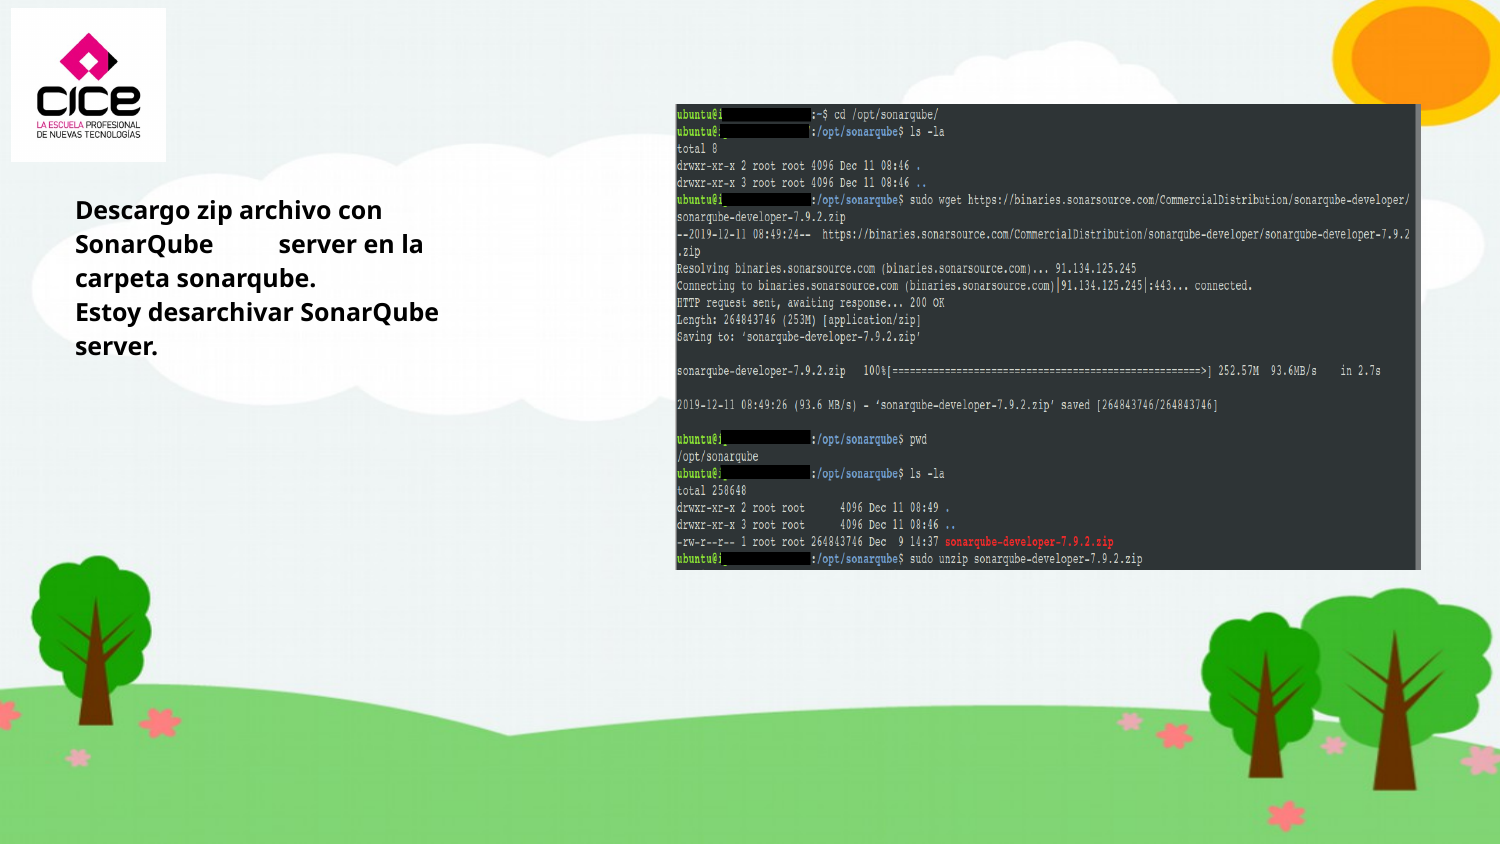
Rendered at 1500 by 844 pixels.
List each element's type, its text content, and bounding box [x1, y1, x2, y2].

picture [0, 0, 1500, 844]
title Descargo zip archivo con SonarQube server en la carpeta sonarqube. Estoy desarchivar SonarQube server. [75, 236, 526, 319]
